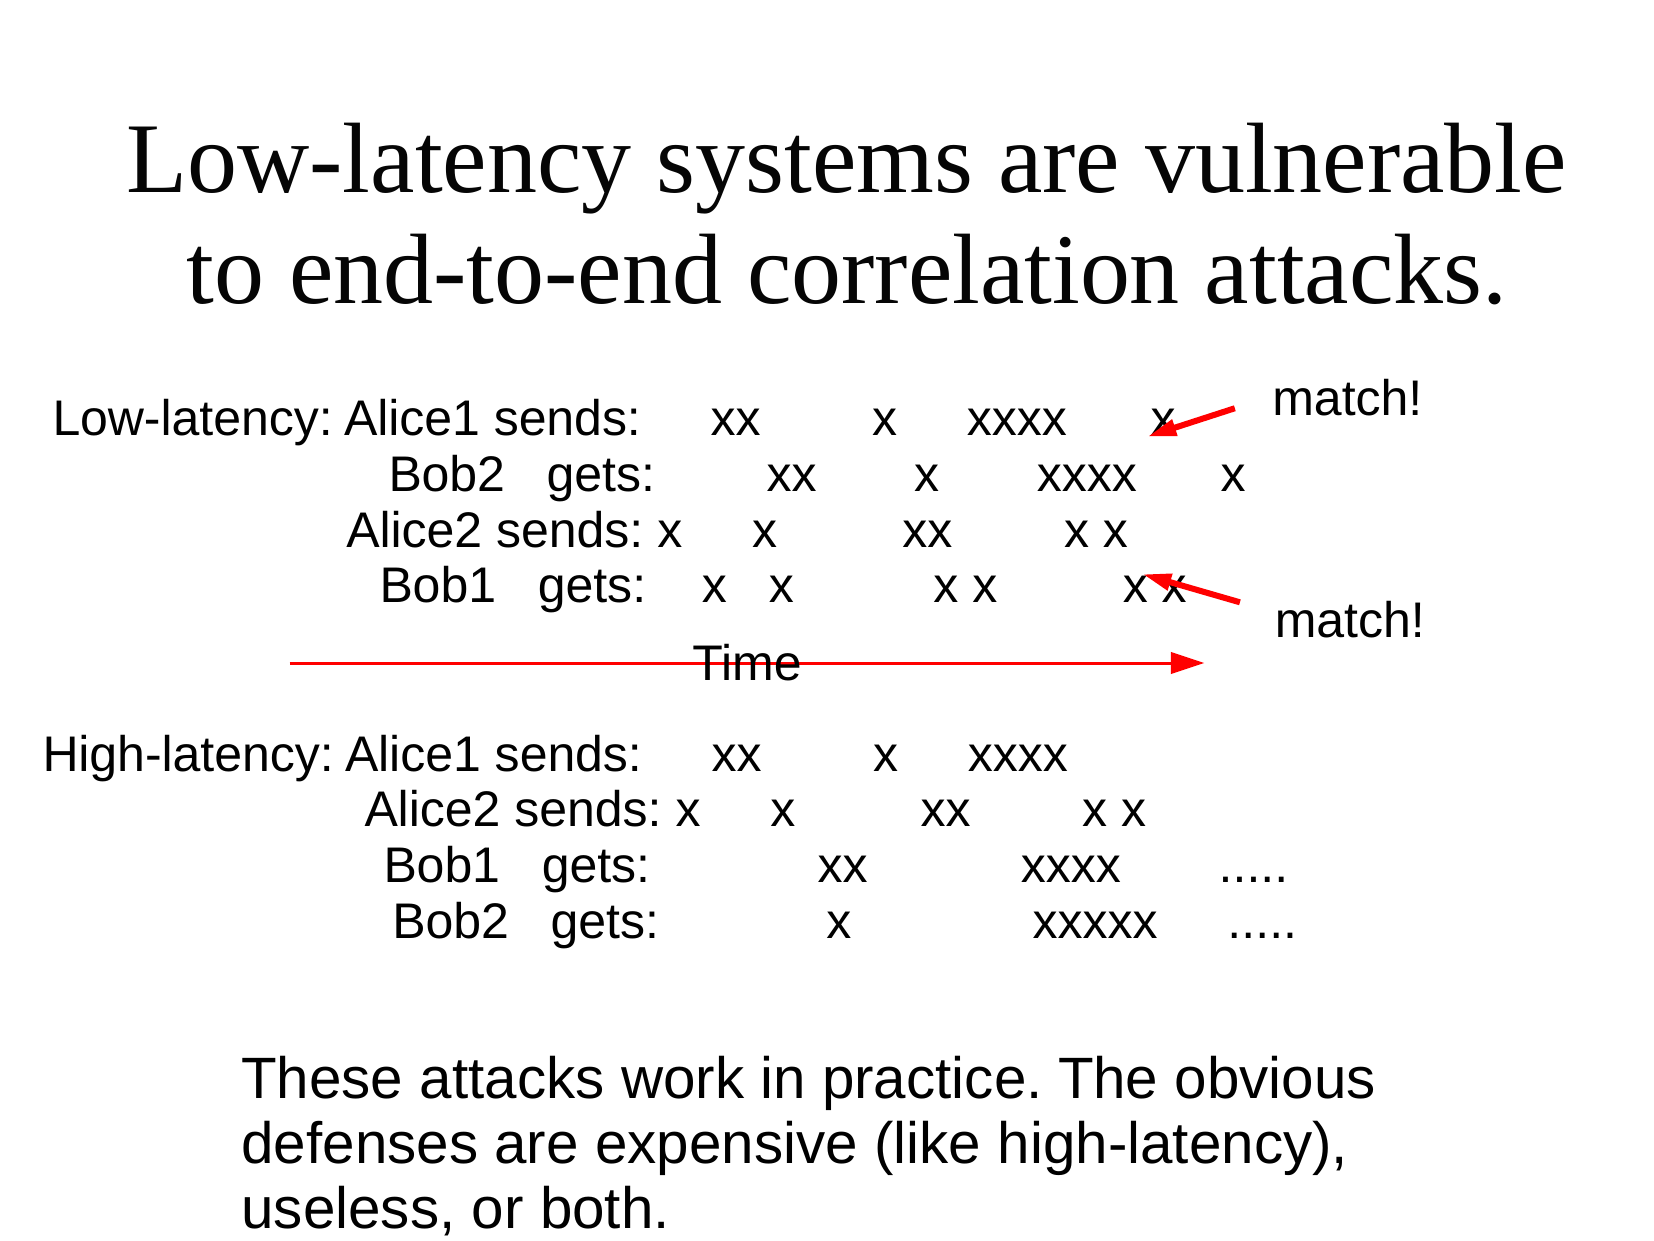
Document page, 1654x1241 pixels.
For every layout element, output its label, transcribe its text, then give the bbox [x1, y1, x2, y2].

text_box High-latency: Alice1 sends: xx x xxxx Alice2 sends: x x xx x x Bob1 gets: xx xxxx ..... Bob2 gets: x xxxxx ..... [27, 718, 1315, 976]
text_box These attacks work in practice. The obvious defenses are expensive (like high-latency), useless, or both. [226, 1038, 1508, 1241]
text_box match! [1257, 362, 1438, 434]
text_box match! [1260, 584, 1441, 656]
title Low-latency systems are vulnerable to end-to-end correlation attacks. [85, 102, 1610, 326]
text_box Low-latency: Alice1 sends: xx x xxxx x Bob2 gets: xx x xxxx x Alice2 sends: x x xx x x Bob1 gets: x x x x x x [37, 383, 1319, 701]
